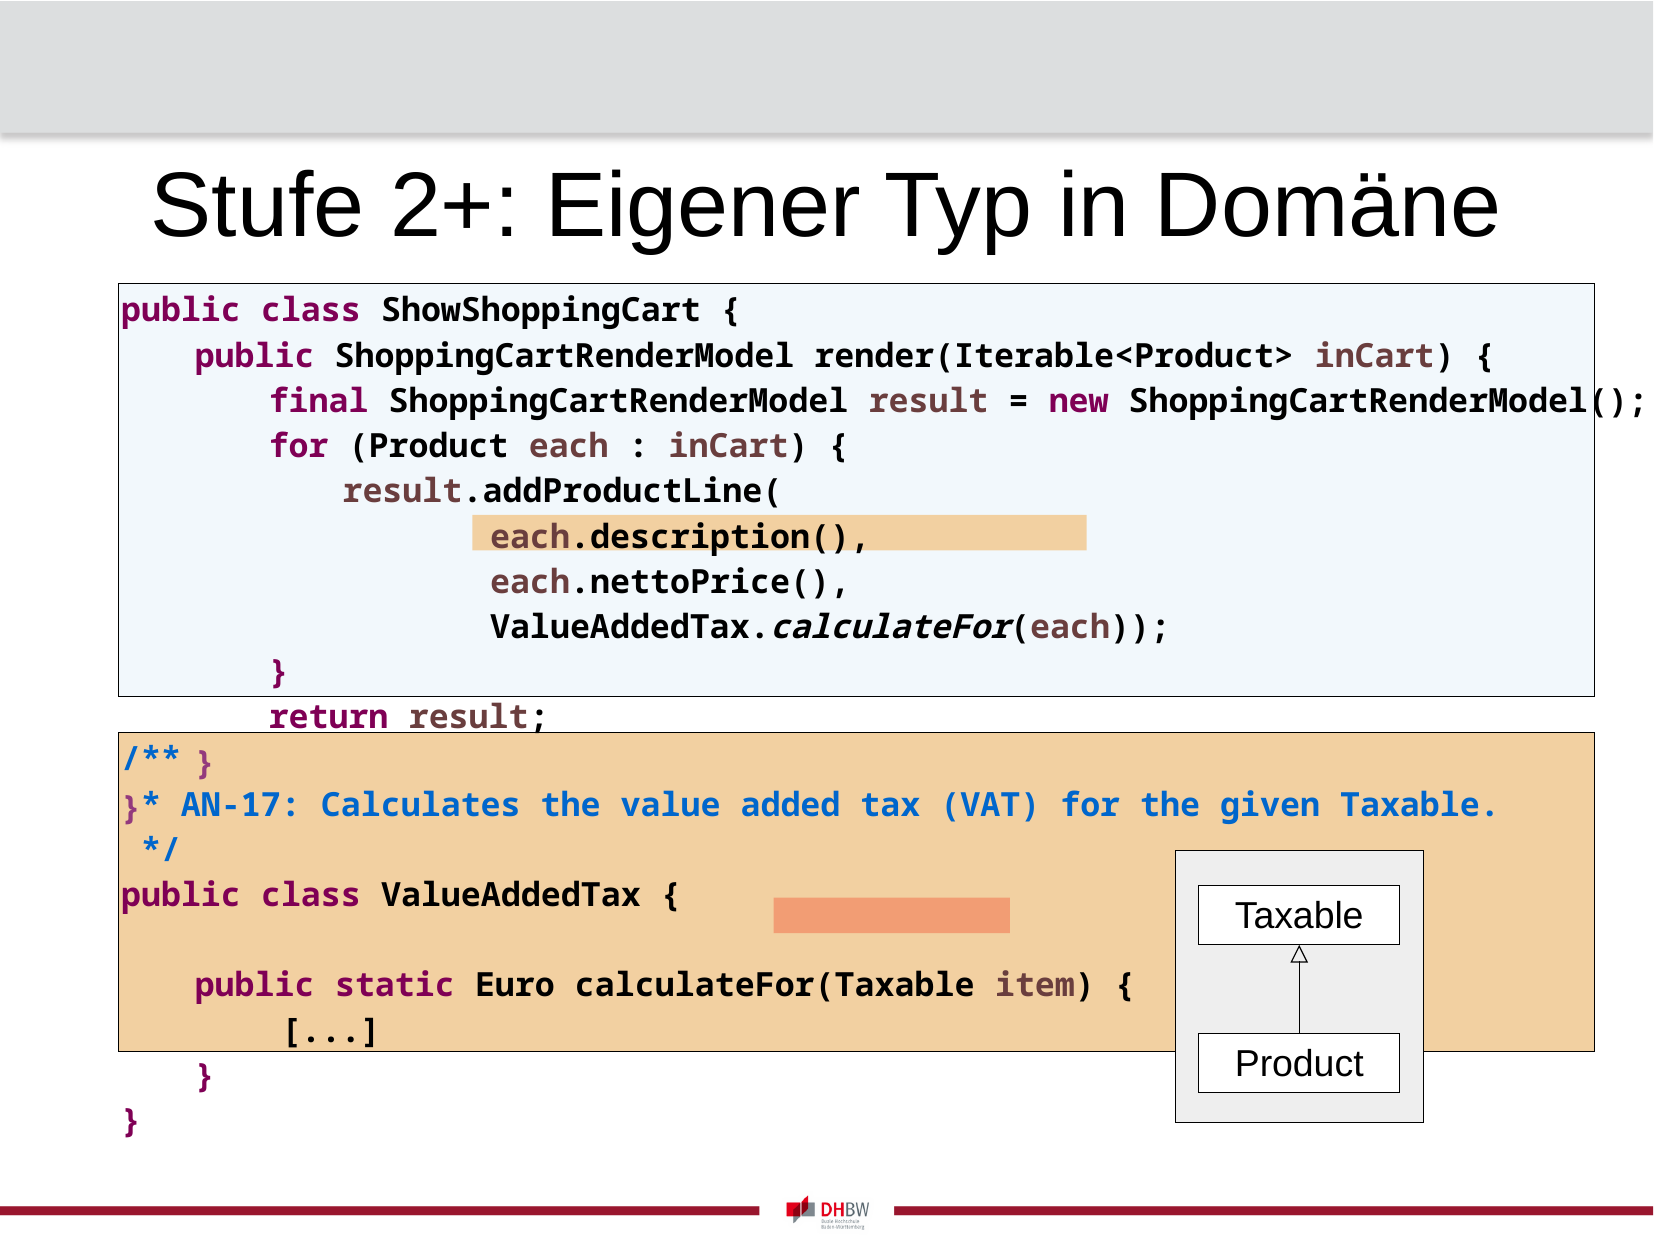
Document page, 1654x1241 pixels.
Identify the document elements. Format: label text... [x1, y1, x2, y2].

text_box [1175, 850, 1424, 1123]
picture [0, 1, 1654, 1237]
title Stufe 2+: Eigener Typ in Domäne [82, 147, 1571, 257]
text_box Taxable [1198, 885, 1400, 945]
text_box /** * AN-17: Calculates the value added tax (VAT) for the given Taxable. */ public class ValueAddedTax { public static Euro calculateFor(Taxable item) { [...] } } [118, 732, 1595, 1052]
text_box public class ShowShoppingCart { public ShoppingCartRenderModel render(Iterable<Product> inCart) { final ShoppingCartRenderModel result = new ShoppingCartRenderModel(); for (Product each : inCart) { result.addProductLine( each.description(), each.nettoPrice(), ValueAddedTax.calculateFor(each)); } return result; } } [118, 283, 1595, 697]
text_box Product [1198, 1033, 1400, 1093]
